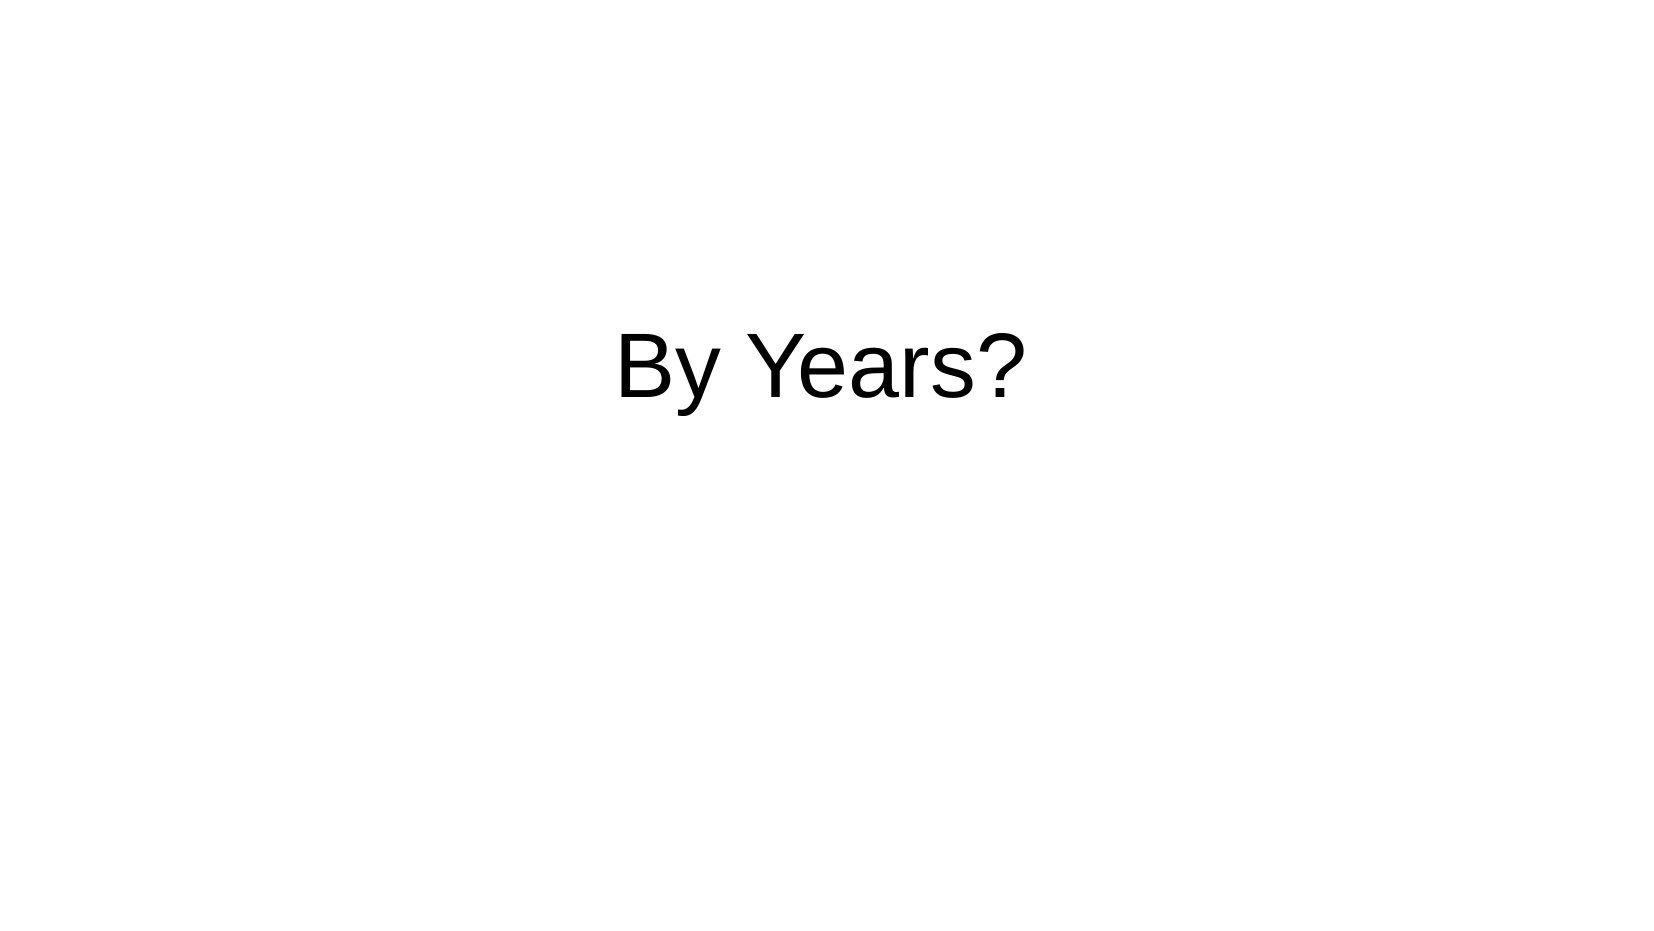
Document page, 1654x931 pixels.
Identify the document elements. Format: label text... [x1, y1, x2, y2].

title By Years? [76, 287, 1565, 443]
